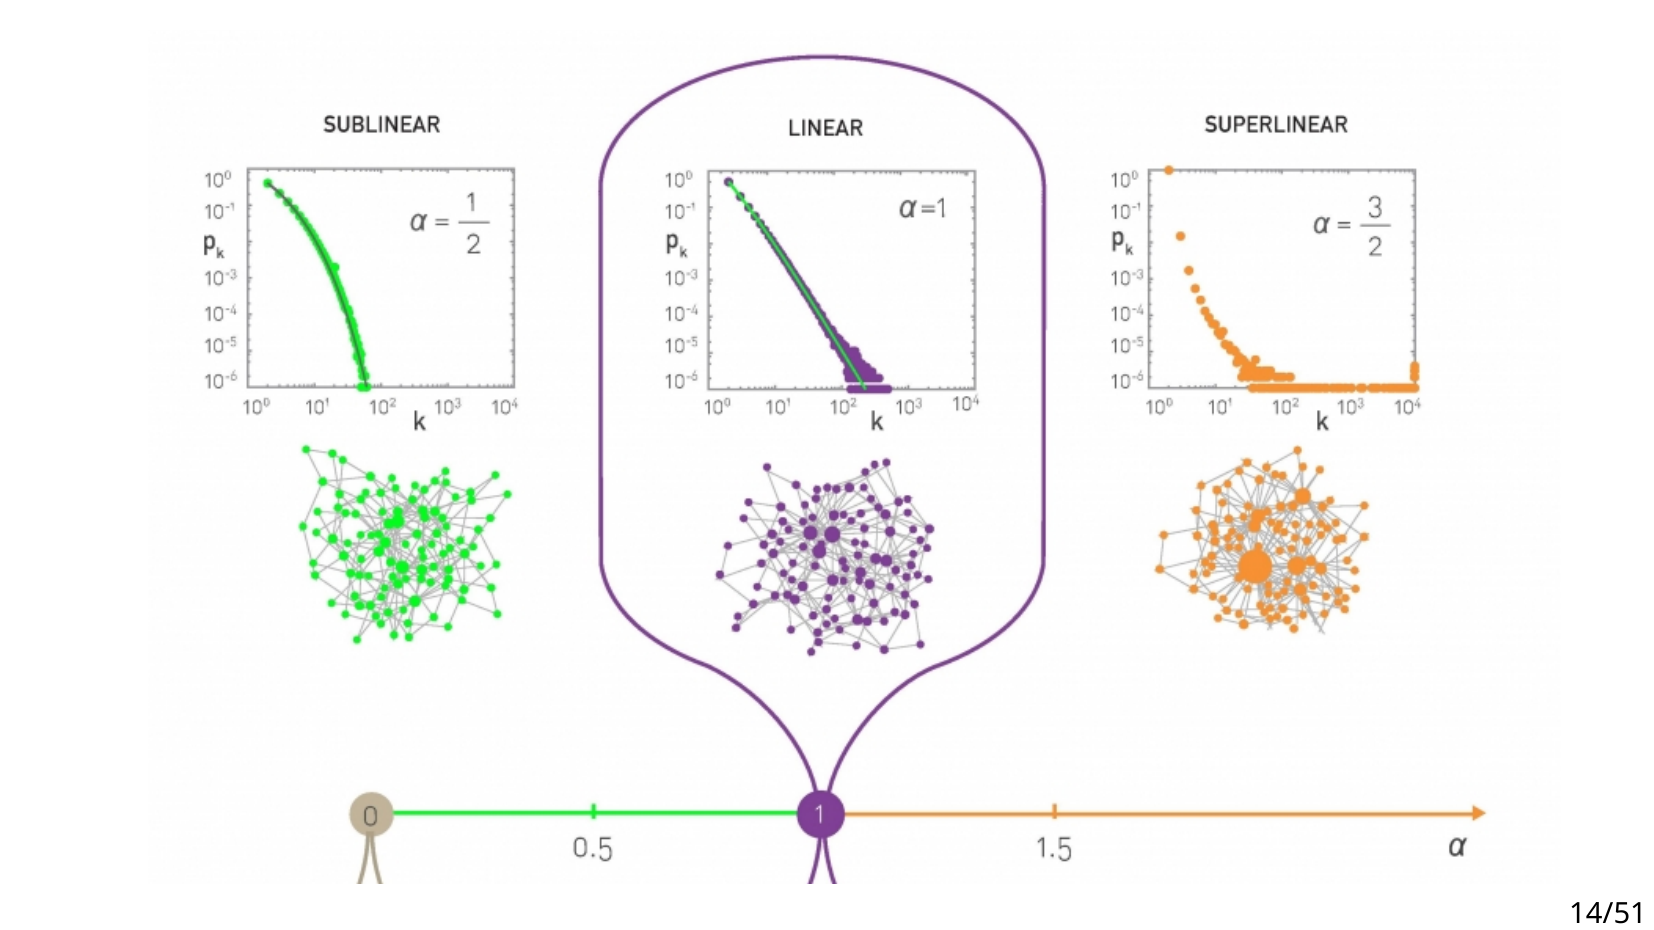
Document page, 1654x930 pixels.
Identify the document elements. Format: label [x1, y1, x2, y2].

picture [148, 29, 1561, 884]
